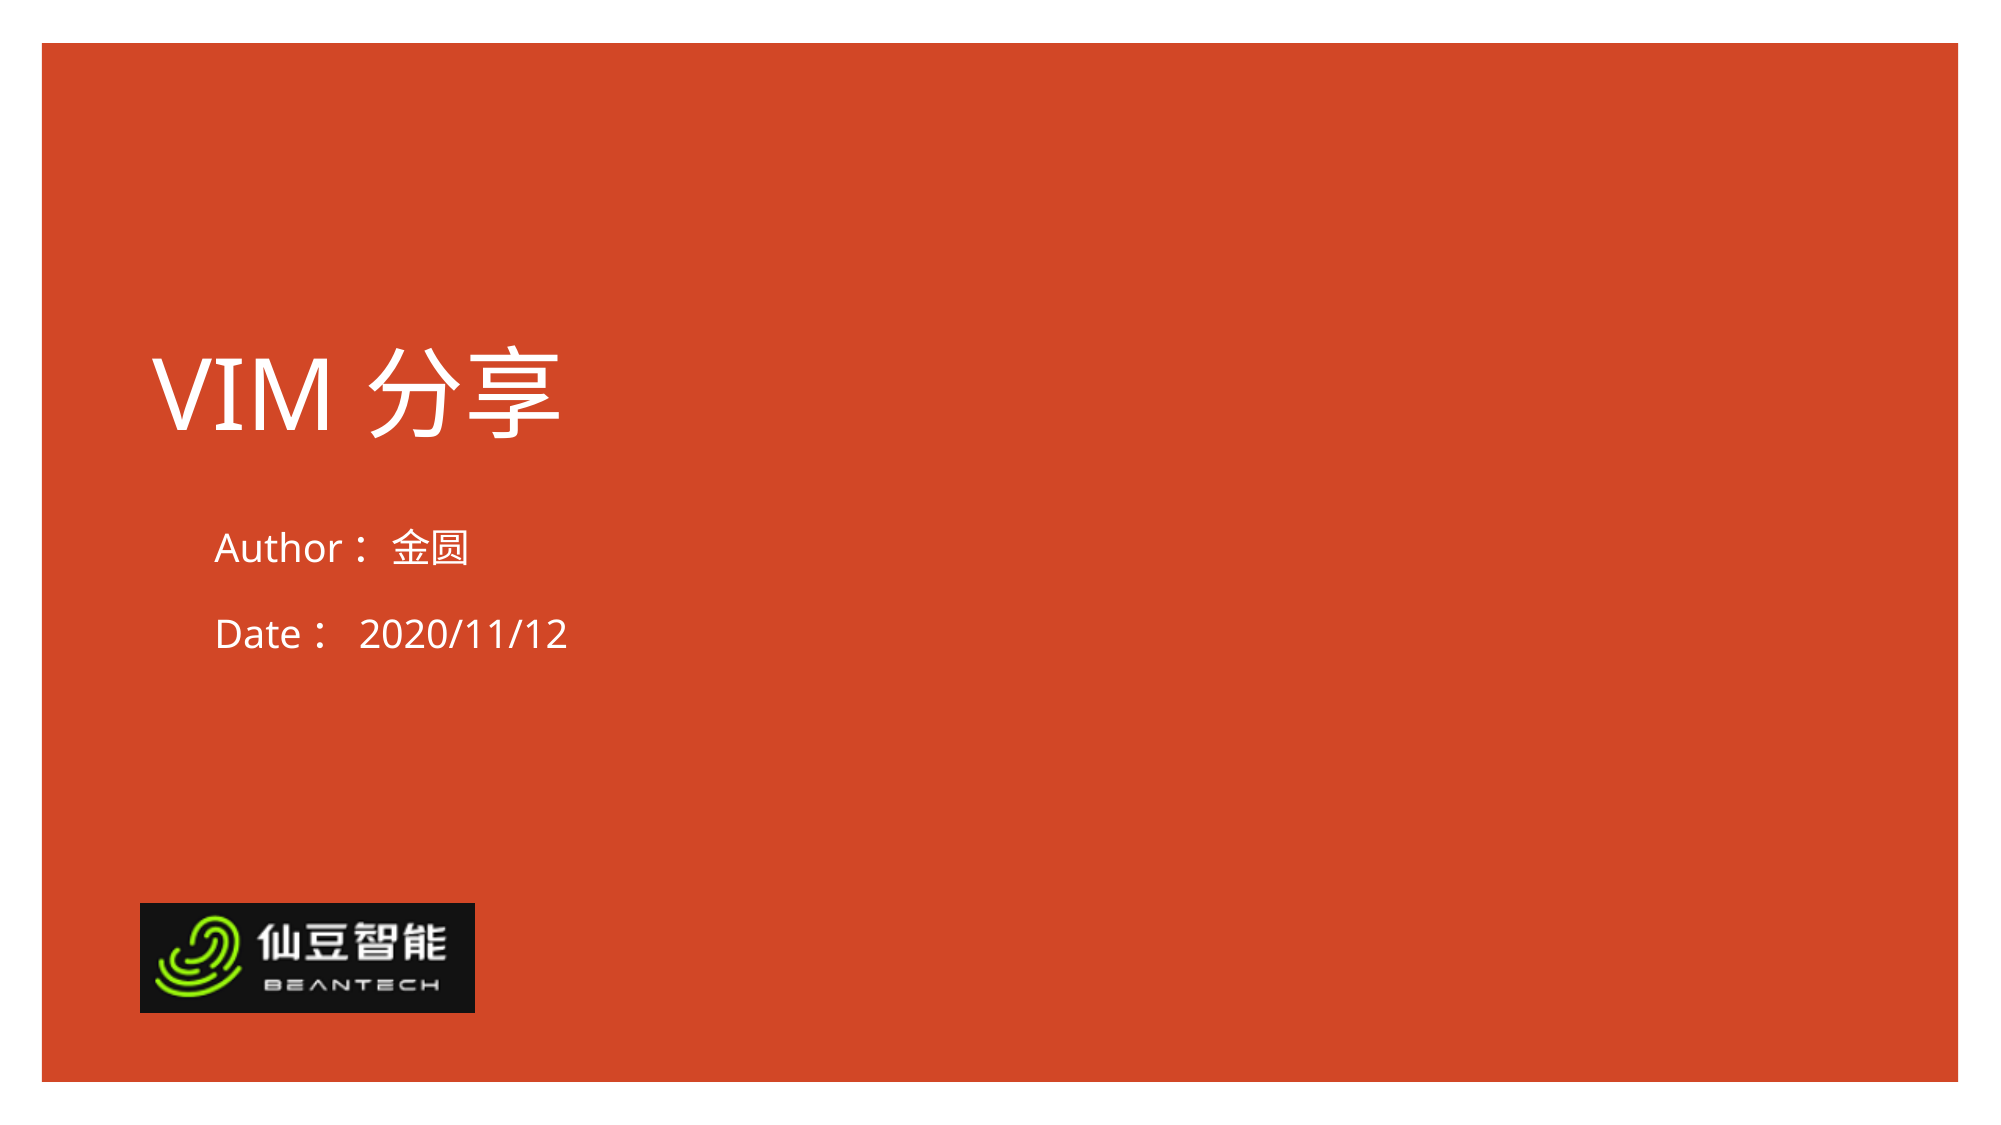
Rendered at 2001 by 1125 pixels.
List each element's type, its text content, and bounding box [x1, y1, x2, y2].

picture [140, 903, 475, 1013]
text_box Author：金圆 Date：2020/11/12 [140, 481, 1713, 668]
text_box VIM分享 [137, 190, 1863, 583]
